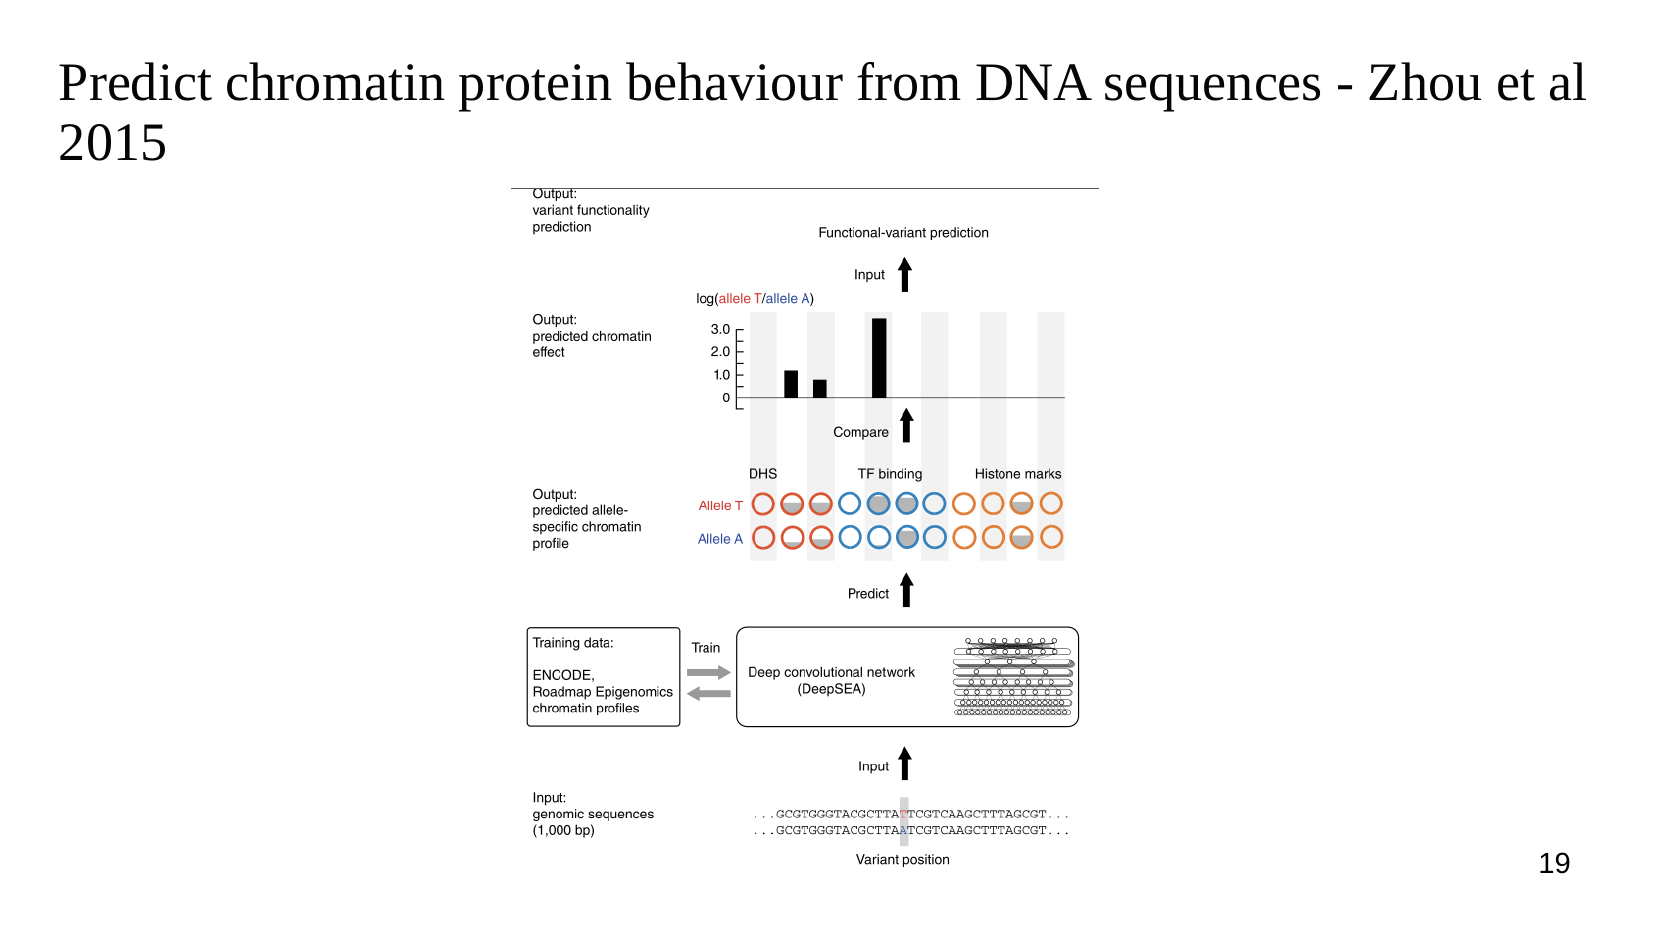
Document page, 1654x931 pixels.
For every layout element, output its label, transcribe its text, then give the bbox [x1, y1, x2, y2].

picture [511, 188, 1099, 869]
title Predict chromatin protein behaviour from DNA sequences - Zhou et al 2015 [59, 35, 1595, 189]
